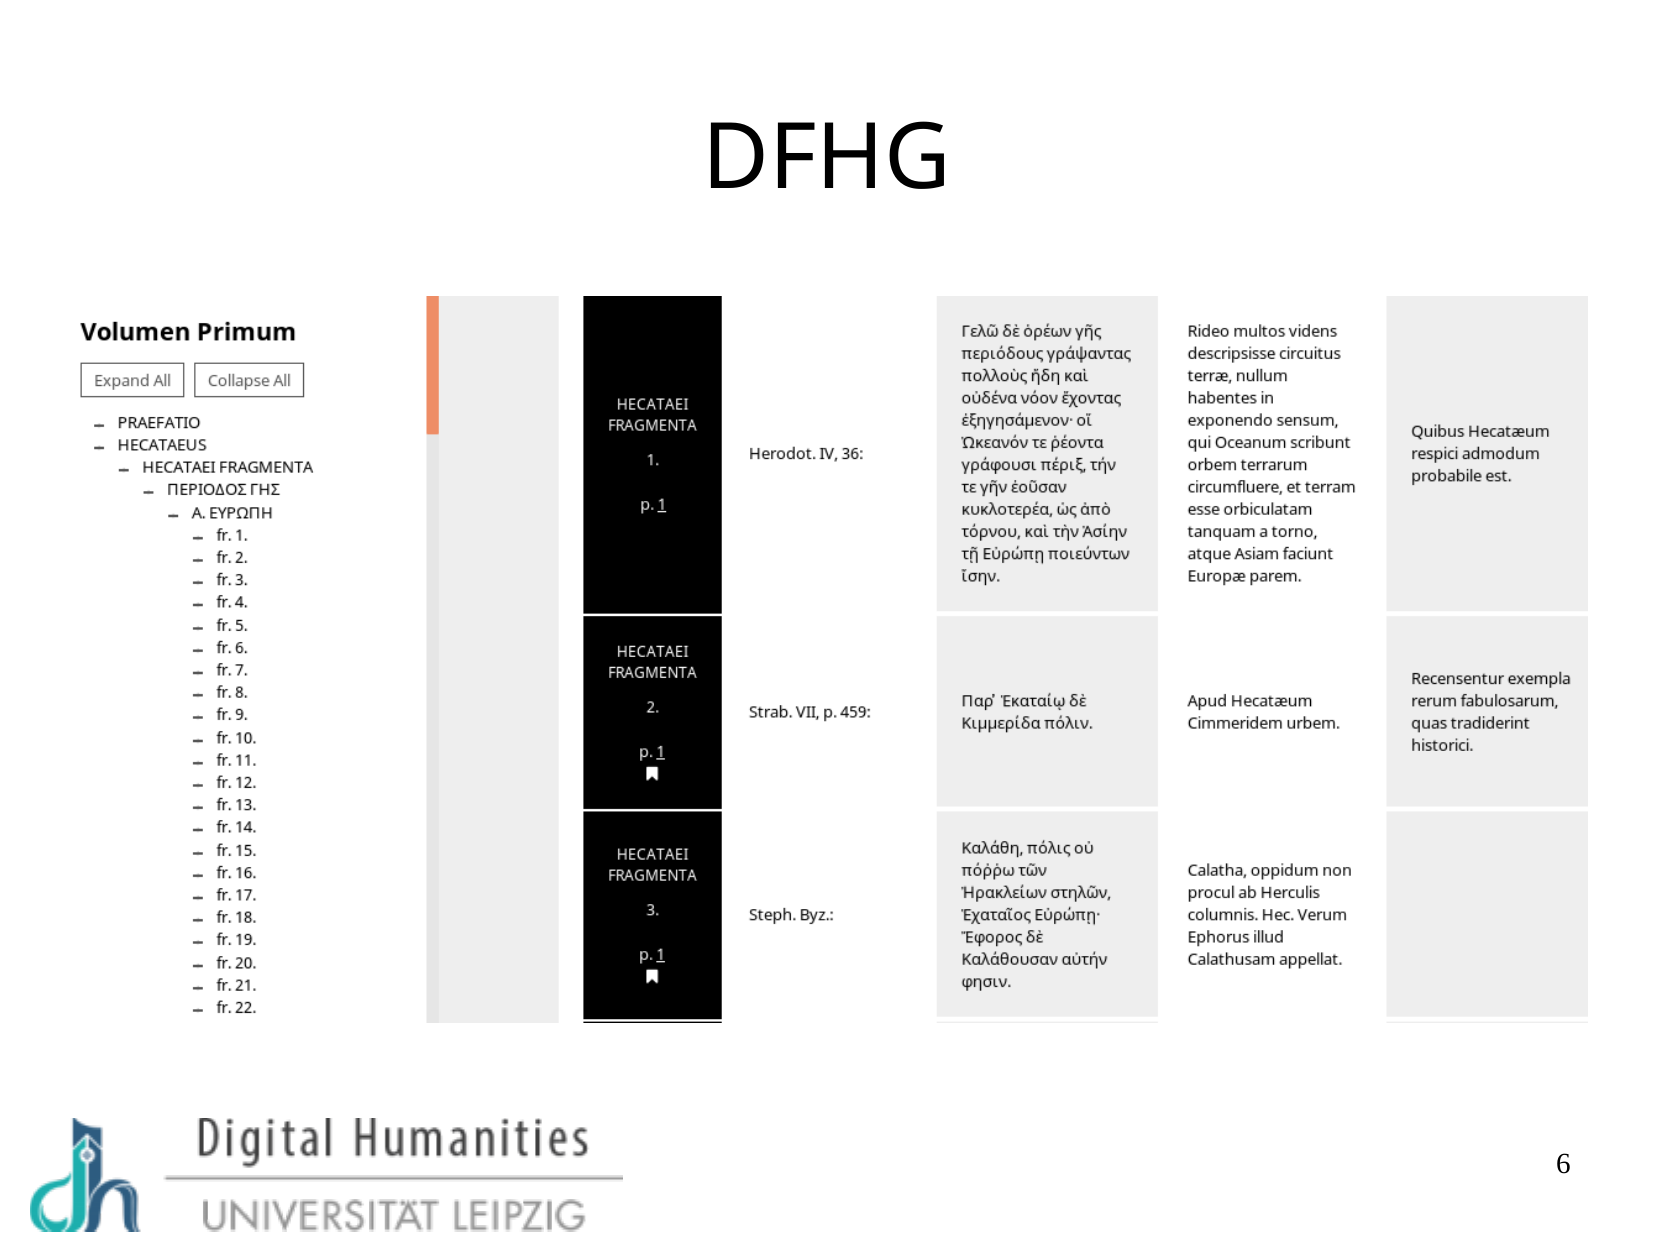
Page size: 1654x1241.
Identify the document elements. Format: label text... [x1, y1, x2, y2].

picture [72, 296, 1588, 1023]
picture [30, 1118, 623, 1232]
title DFHG [82, 49, 1571, 257]
